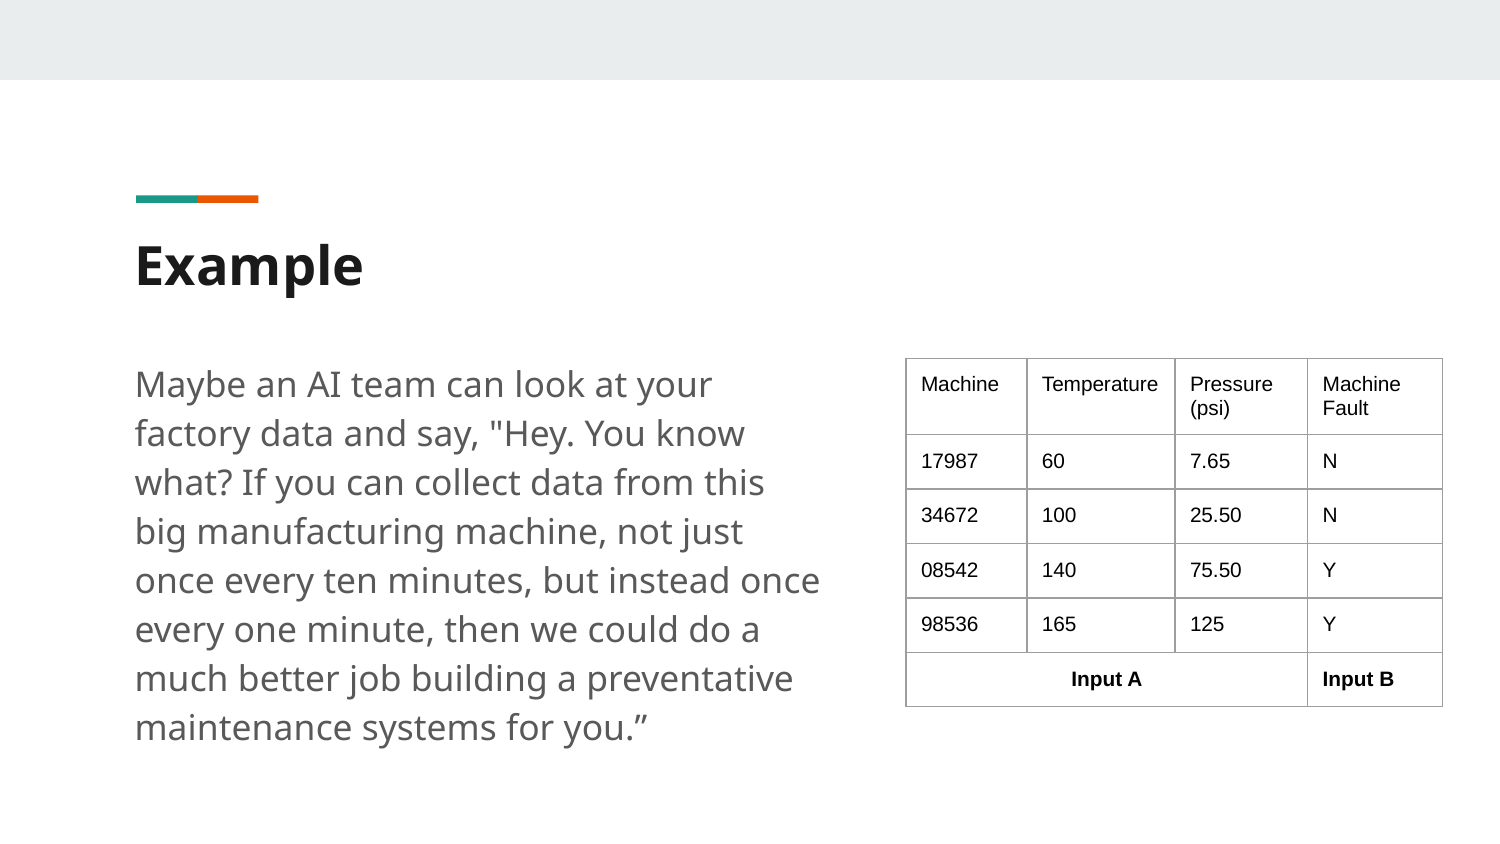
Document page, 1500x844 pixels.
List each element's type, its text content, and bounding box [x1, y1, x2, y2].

table_cell 165 [1028, 599, 1174, 652]
table_header Pressure (psi) [1176, 359, 1307, 434]
table_cell 125 [1176, 599, 1307, 652]
title Example [119, 216, 1381, 305]
table_cell 140 [1028, 544, 1174, 597]
table_header Machine [907, 359, 1026, 434]
table_cell 17987 [907, 435, 1026, 488]
table_cell 60 [1028, 435, 1174, 488]
table_cell Y [1308, 544, 1442, 597]
table_cell Y [1308, 599, 1442, 652]
table_header Temperature [1028, 359, 1174, 434]
table_cell 7.65 [1176, 435, 1307, 488]
table_cell Input A [907, 653, 1307, 706]
table_cell 34672 [907, 490, 1026, 543]
table_cell 25.50 [1176, 490, 1307, 543]
table_cell N [1308, 435, 1442, 488]
list Maybe an AI team can look at your factory data and say, "Hey. You know what? If you can collect data from this big manufacturing machine, not just once every ten minutes, but instead once every one minute, then we could do a much better job building a preventative maintenance systems for you.” [119, 341, 839, 690]
table_cell Input B [1308, 653, 1442, 706]
table_cell 75.50 [1176, 544, 1307, 597]
table_header Machine Fault [1308, 359, 1442, 434]
table_cell 98536 [907, 599, 1026, 652]
table_cell 100 [1028, 490, 1174, 543]
table_cell 08542 [907, 544, 1026, 597]
table_cell N [1308, 490, 1442, 543]
